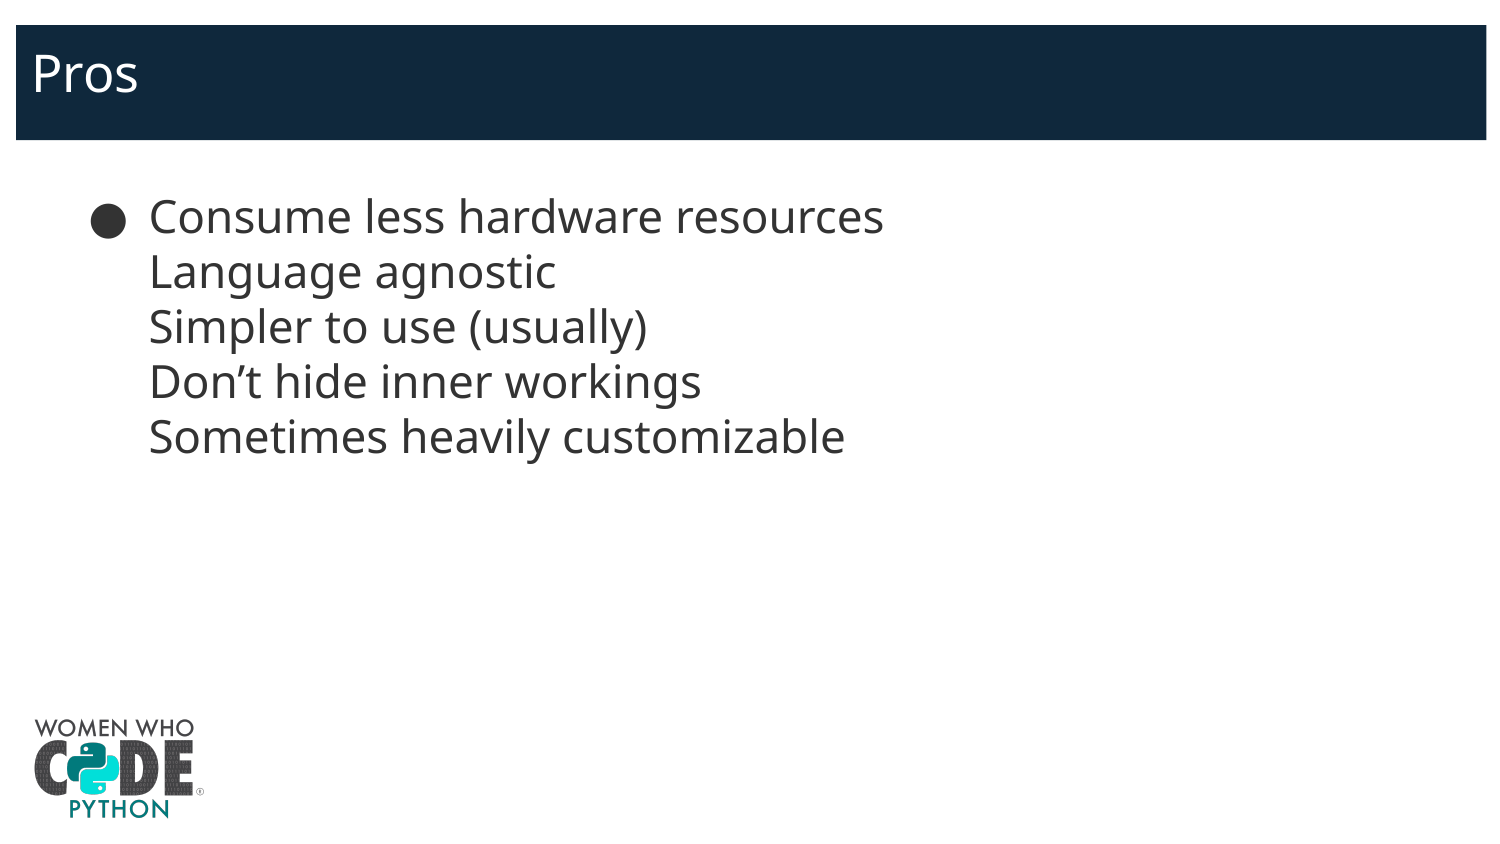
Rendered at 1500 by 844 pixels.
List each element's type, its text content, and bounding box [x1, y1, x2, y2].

title Consume less hardware resources Language agnostic Simpler to use (usually) Don’t hide inner workings Sometimes heavily customizable [58, 172, 1442, 775]
text_box Pros [16, 25, 1487, 141]
picture [19, 704, 213, 833]
